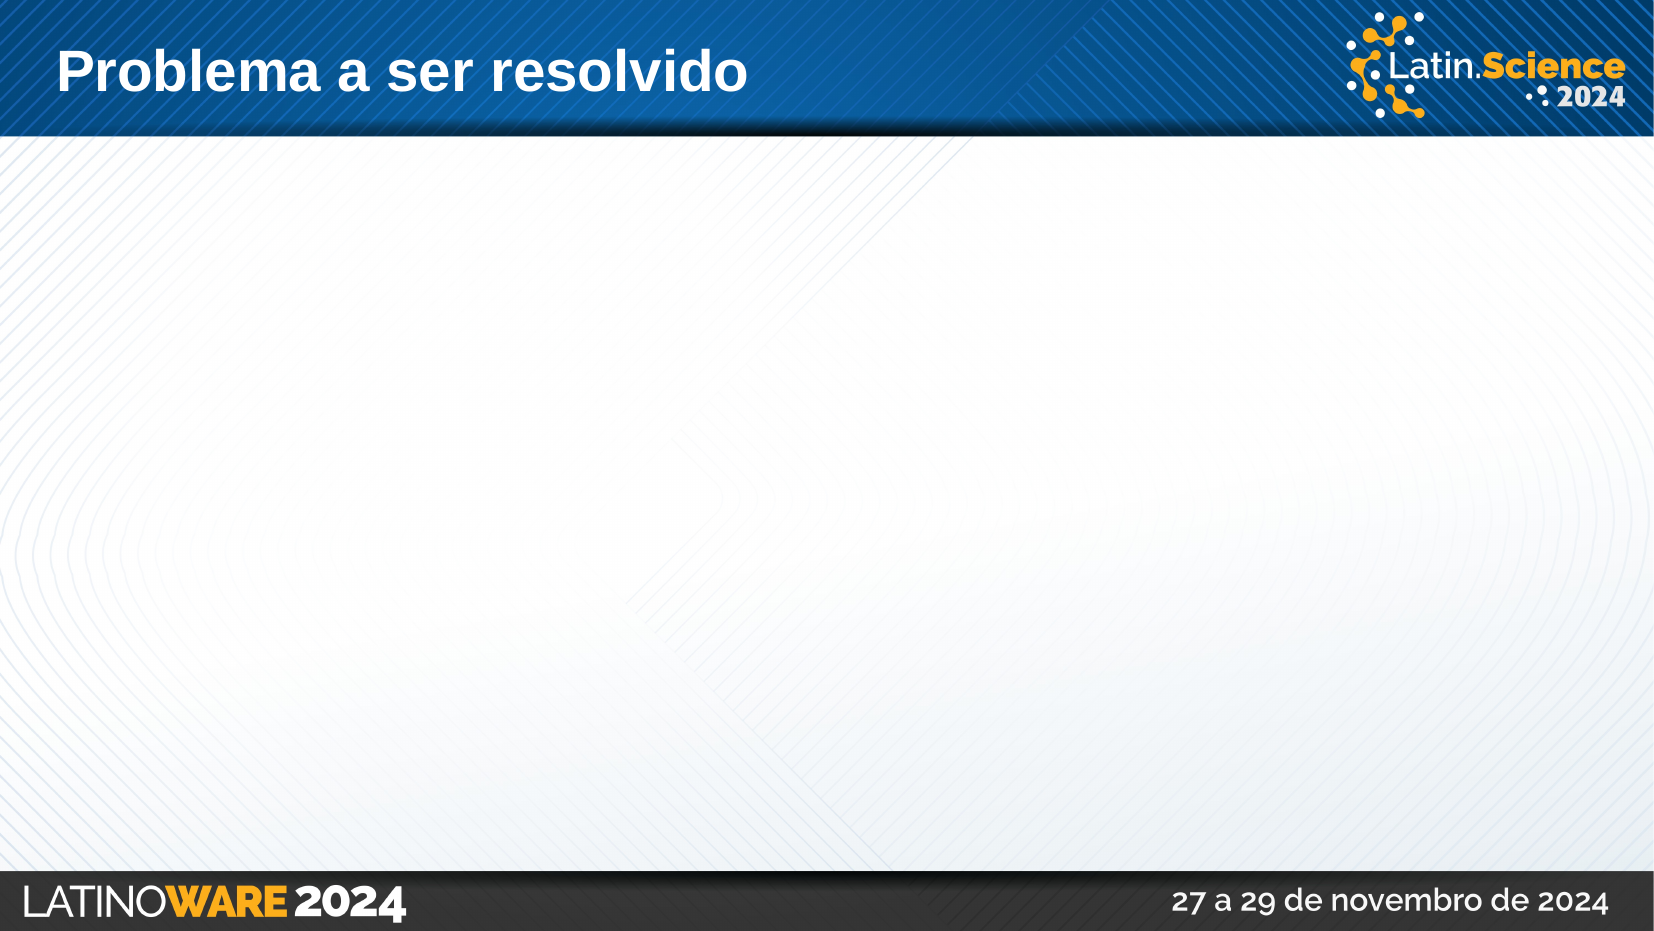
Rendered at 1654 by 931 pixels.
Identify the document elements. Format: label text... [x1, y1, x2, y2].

text_box Problema a ser resolvido​ [41, 8, 1300, 129]
picture [0, 0, 1654, 931]
